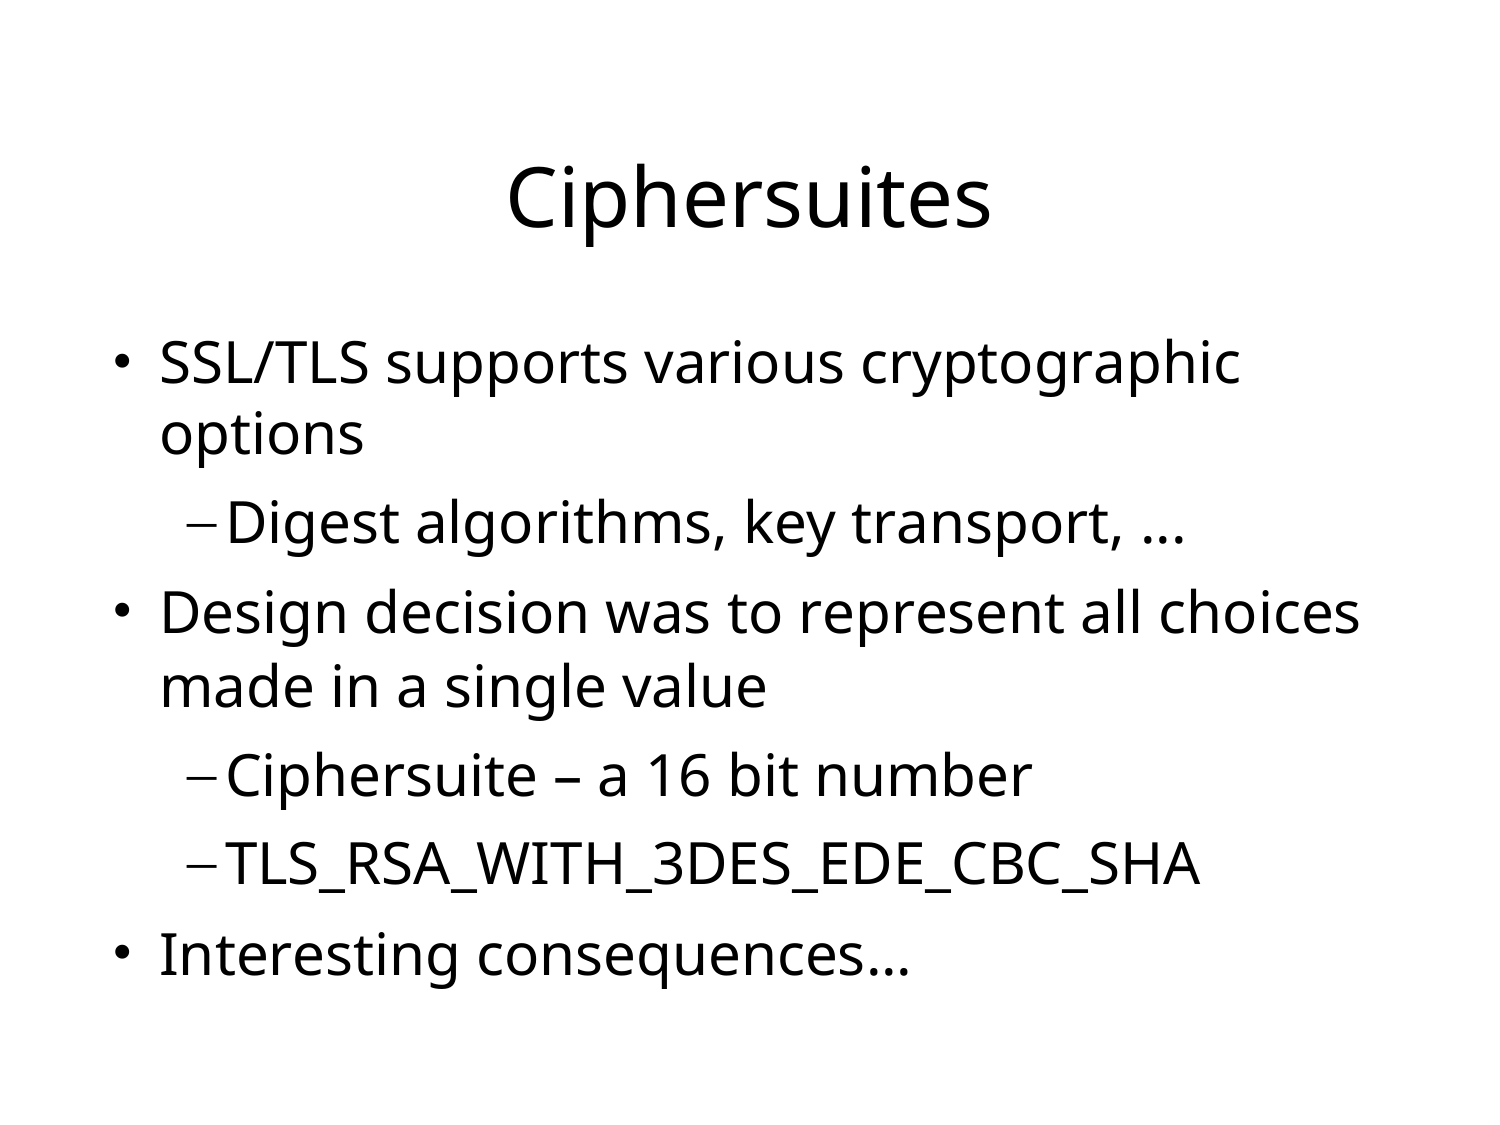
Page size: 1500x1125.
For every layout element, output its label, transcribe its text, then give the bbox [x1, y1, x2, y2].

text_box SSL/TLS supports various cryptographic options Digest algorithms, key transport, ... Design decision was to represent all choices made in a single value Ciphersuite – a 16 bit number TLS_RSA_WITH_3DES_EDE_CBC_SHA Interesting consequences... [112, 324, 1388, 1001]
text_box Ciphersuites [112, 99, 1388, 288]
